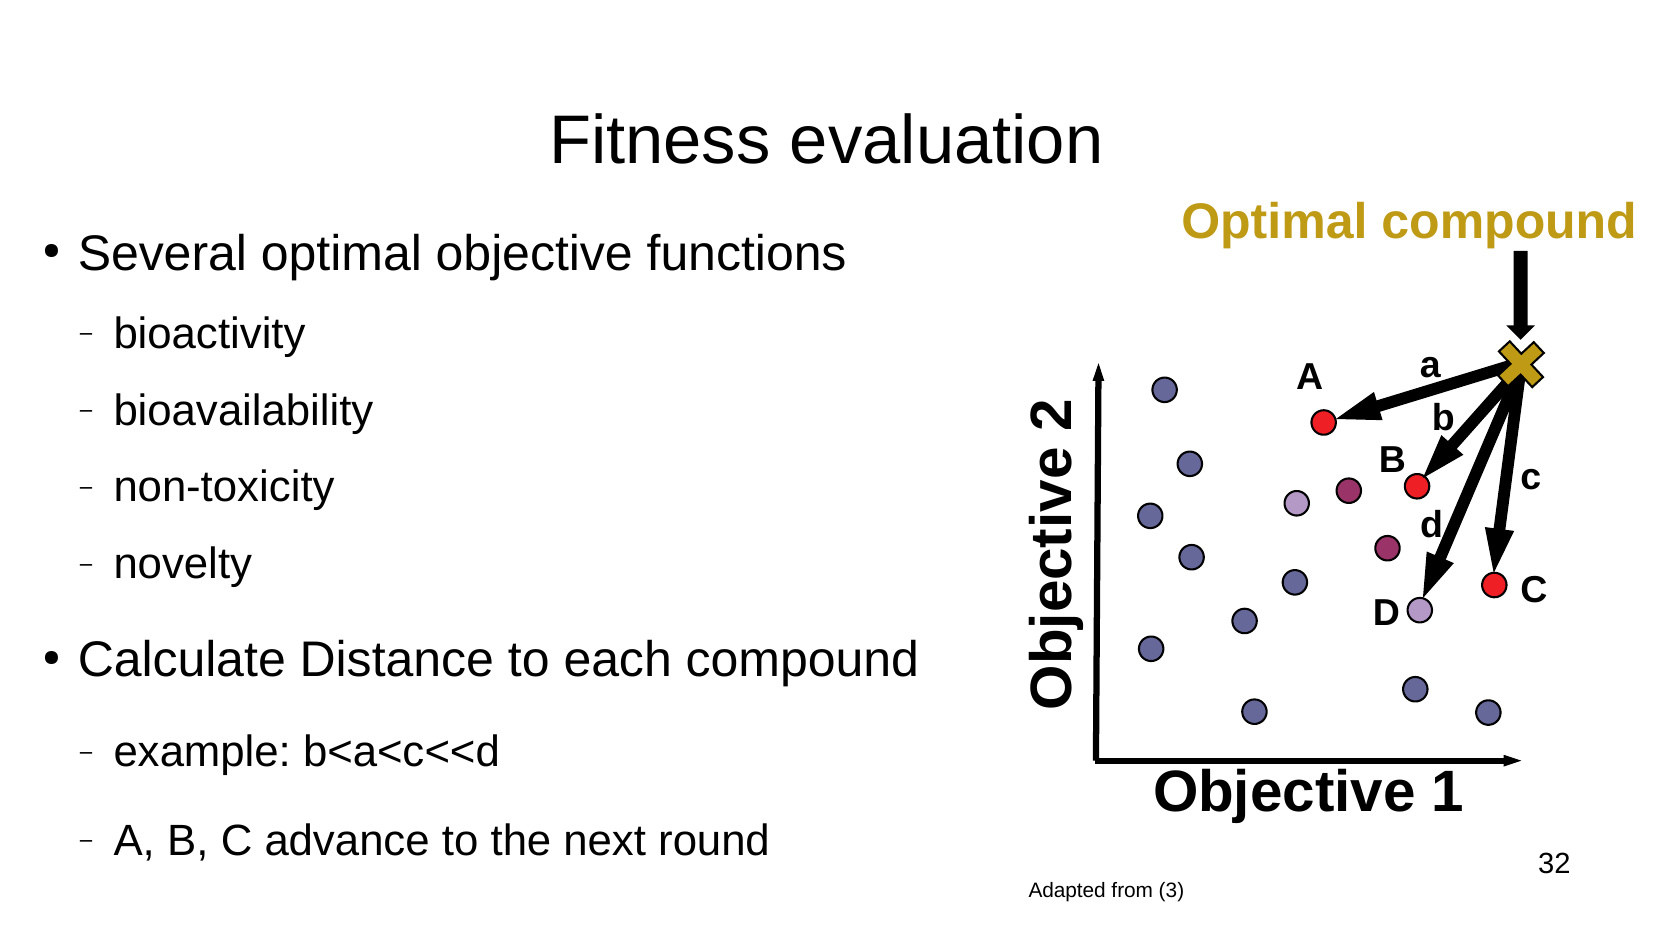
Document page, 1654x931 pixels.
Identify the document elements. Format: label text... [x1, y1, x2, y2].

text_box [1413, 597, 1432, 623]
text_box C [1505, 560, 1561, 618]
text_box [1138, 636, 1164, 662]
text_box [1152, 377, 1177, 403]
list Several optimal objective functions bioactivity bioavailability non-toxicity novelty Calculate Distance to each compound example: b<a<c<<d A, B, C advance to the next round [27, 200, 941, 931]
text_box a [1405, 336, 1461, 394]
text_box D [1358, 584, 1413, 642]
text_box [1138, 503, 1163, 529]
text_box [1403, 677, 1428, 702]
text_box [1242, 699, 1267, 724]
text_box [1498, 341, 1544, 388]
text_box [1482, 572, 1505, 598]
text_box [1336, 478, 1361, 503]
text_box [1282, 570, 1308, 595]
text_box d [1405, 495, 1461, 553]
text_box [1476, 700, 1501, 725]
text_box [1177, 451, 1203, 477]
text_box [1284, 491, 1309, 516]
text_box Optimal compound [1154, 181, 1654, 257]
text_box [1405, 474, 1430, 495]
text_box [1179, 544, 1204, 570]
text_box A [1281, 348, 1336, 406]
text_box B [1363, 430, 1419, 488]
text_box b [1417, 389, 1472, 447]
text_box Objective 1 [1096, 745, 1522, 831]
text_box Objective 2 [1005, 362, 1091, 746]
text_box [1375, 535, 1400, 561]
text_box c [1505, 448, 1561, 506]
text_box [1232, 608, 1257, 634]
text_box [1311, 410, 1336, 435]
text_box [1508, 251, 1533, 339]
text_box Adapted from (3) [1013, 871, 1411, 931]
title Fitness evaluation [113, 49, 1540, 230]
